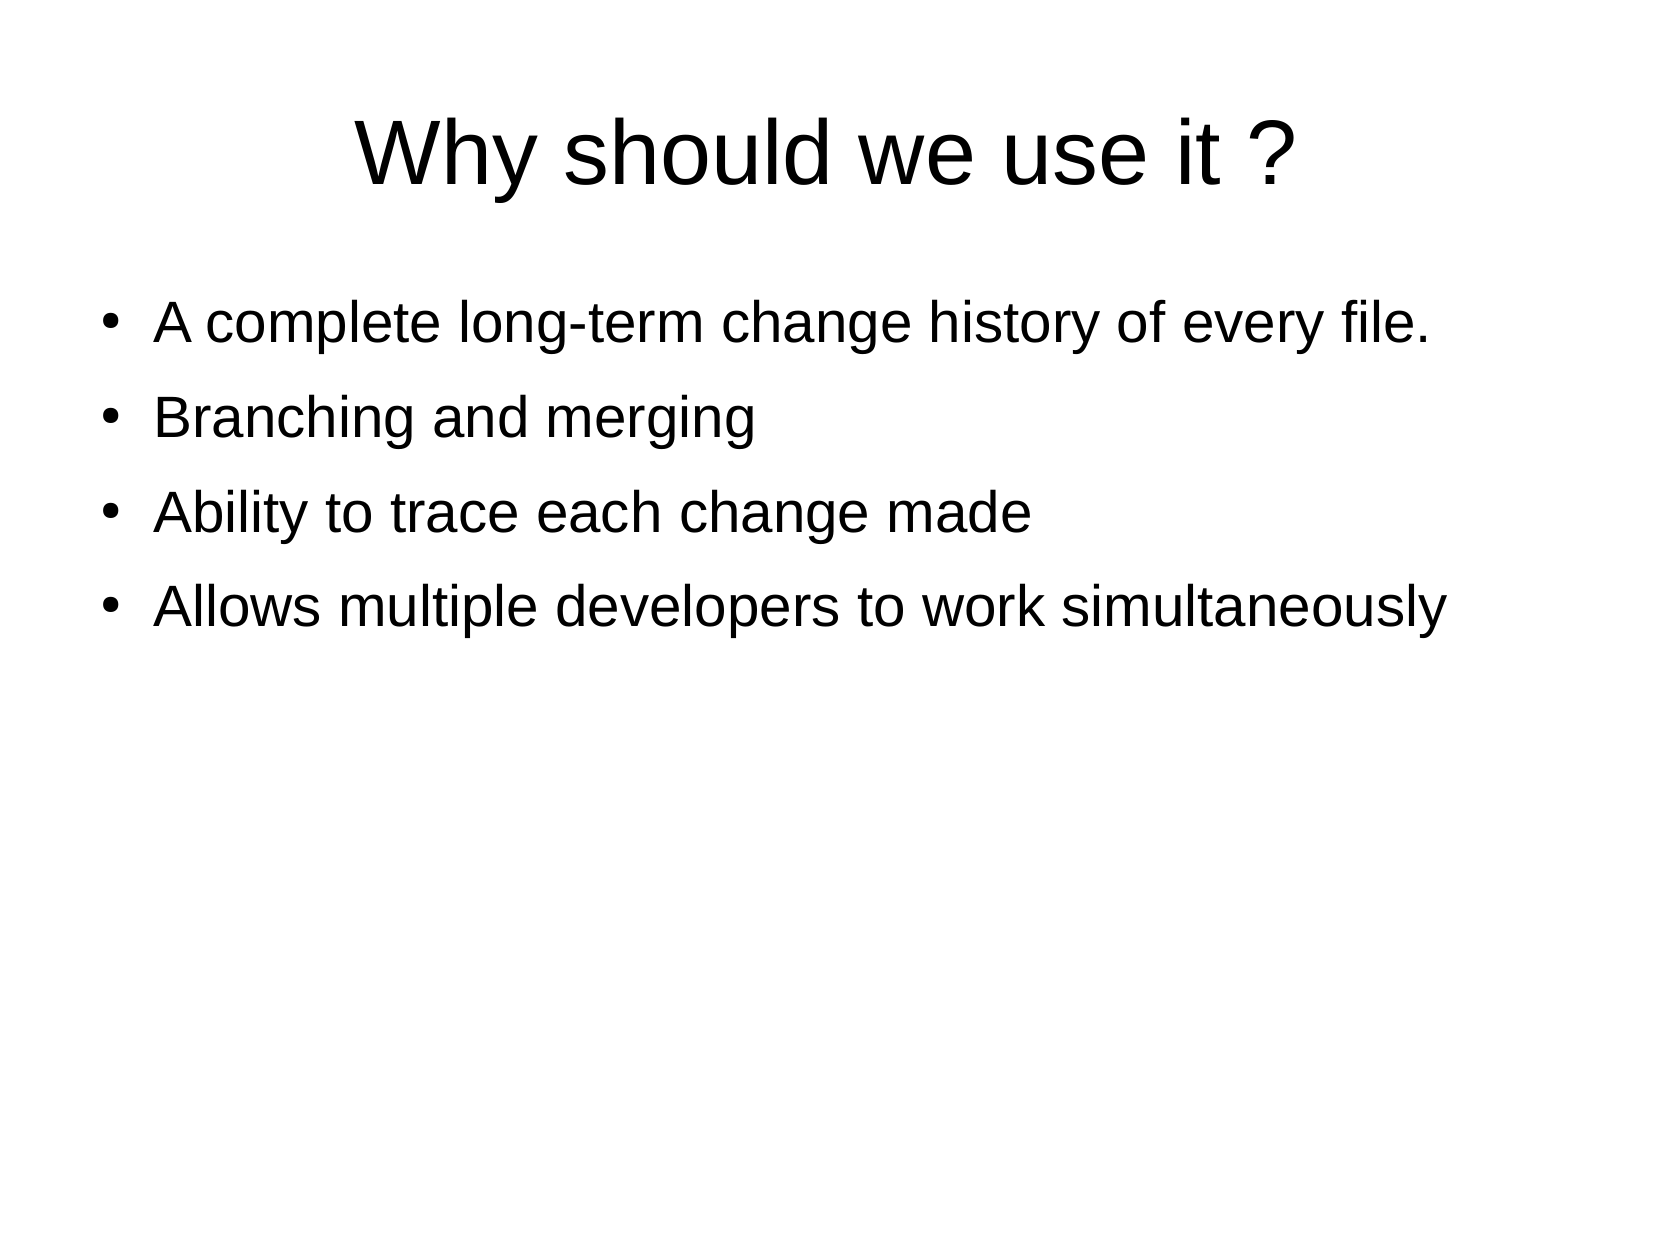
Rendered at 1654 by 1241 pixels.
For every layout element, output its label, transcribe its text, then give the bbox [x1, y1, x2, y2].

title Why should we use it ? [82, 49, 1571, 257]
list A complete long-term change history of every file. Branching and merging Ability to trace each change made Allows multiple developers to work simultaneously [82, 290, 1571, 1010]
